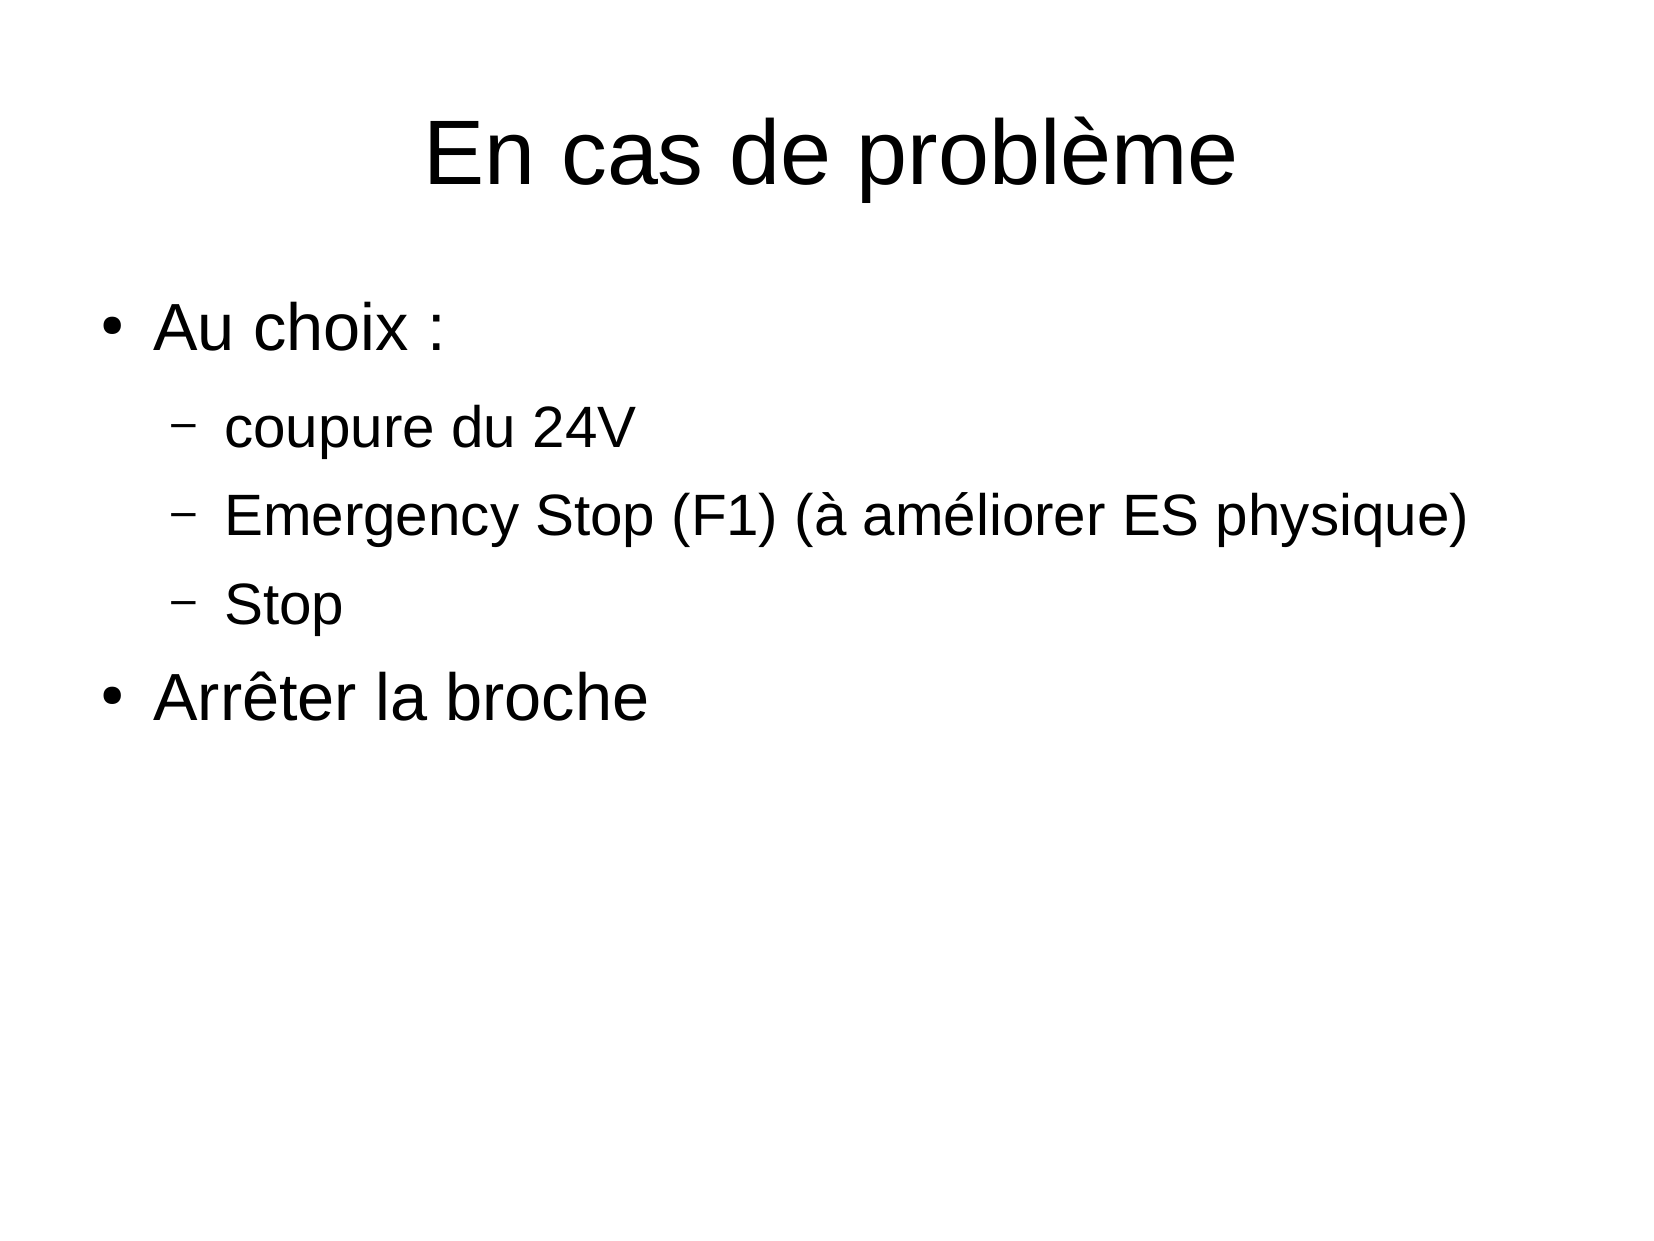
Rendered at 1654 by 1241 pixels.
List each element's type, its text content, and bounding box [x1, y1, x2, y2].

list Au choix : coupure du 24V Emergency Stop (F1) (à améliorer ES physique) Stop Arrêter la broche [82, 290, 1571, 1010]
title En cas de problème [82, 49, 1571, 257]
